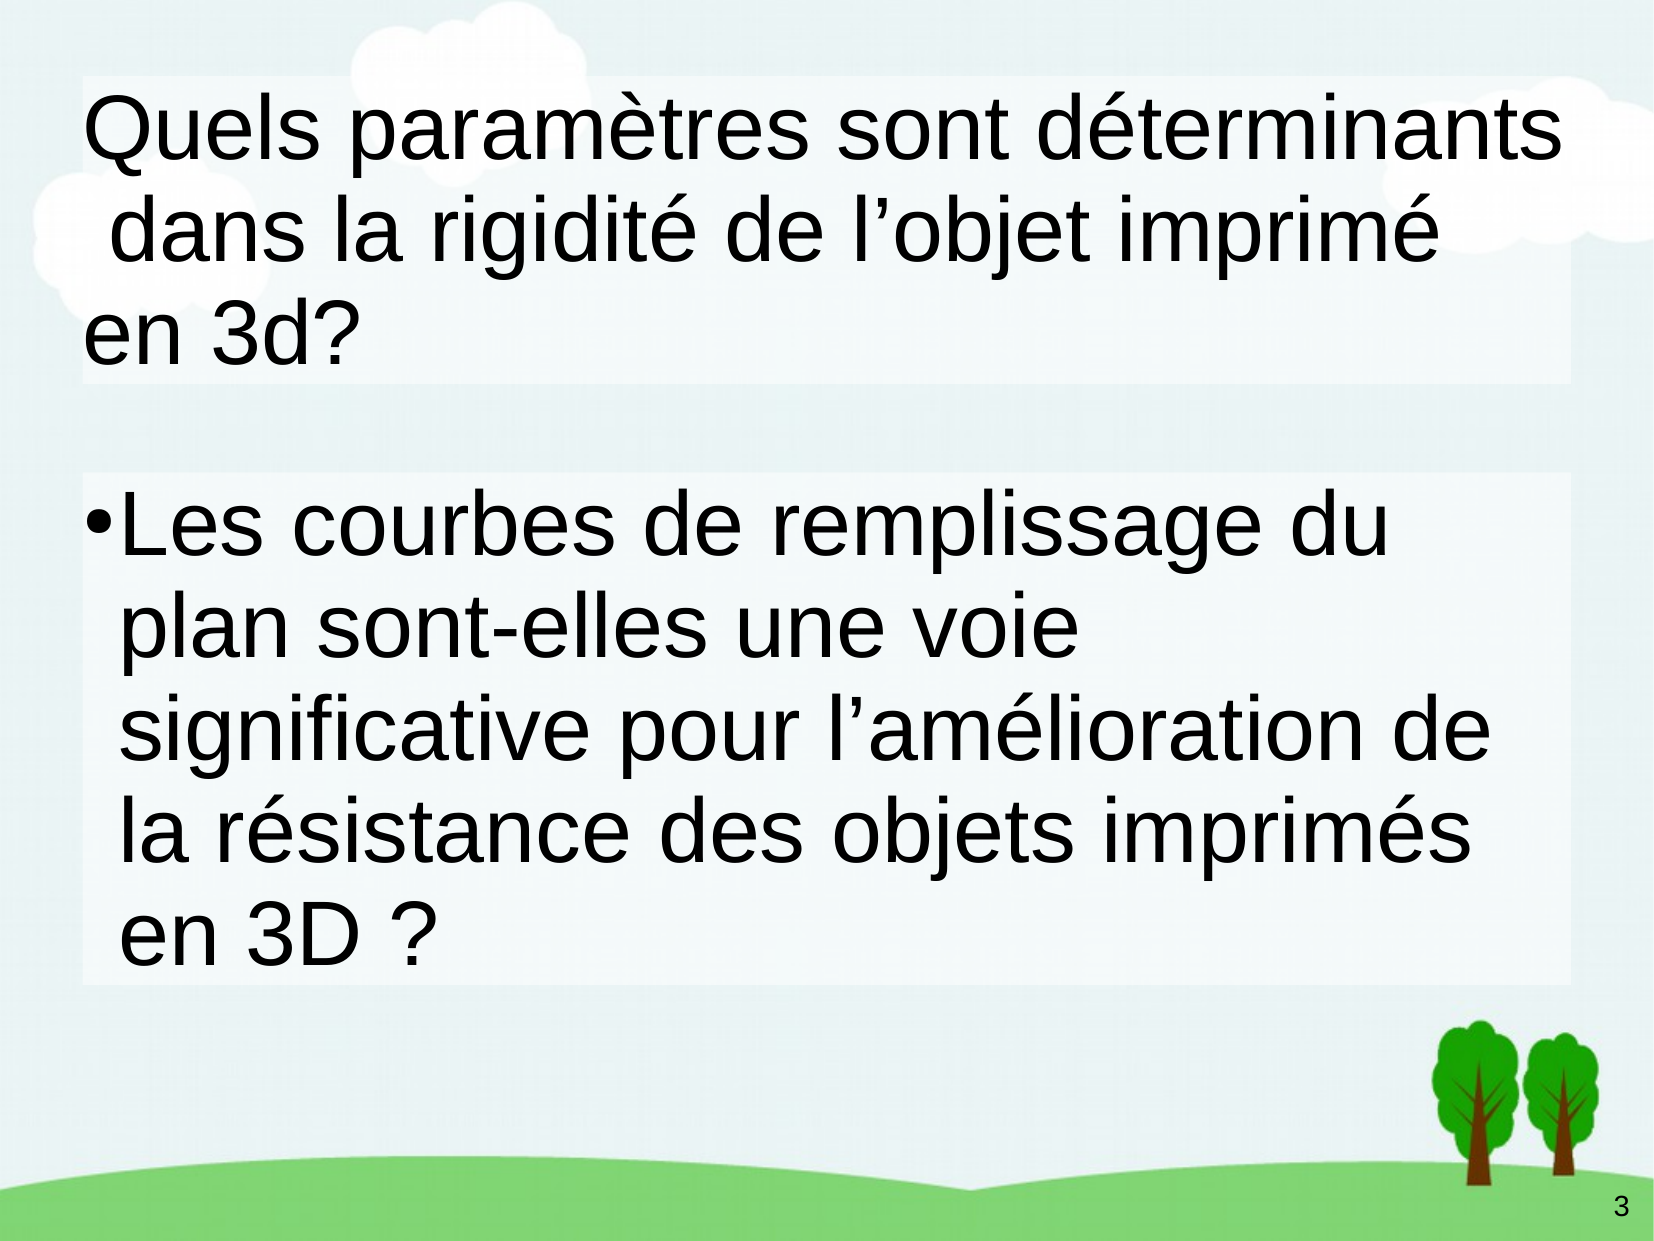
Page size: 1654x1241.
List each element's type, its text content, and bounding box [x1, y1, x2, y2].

list Les courbes de remplissage du plan sont-elles une voie significative pour l’amélioration de la résistance des objets imprimés en 3D ? [82, 472, 1571, 986]
title Quels paramètres sont déterminants dans la rigidité de l’objet imprimé en 3d? [82, 76, 1571, 384]
picture [0, 0, 1654, 1241]
